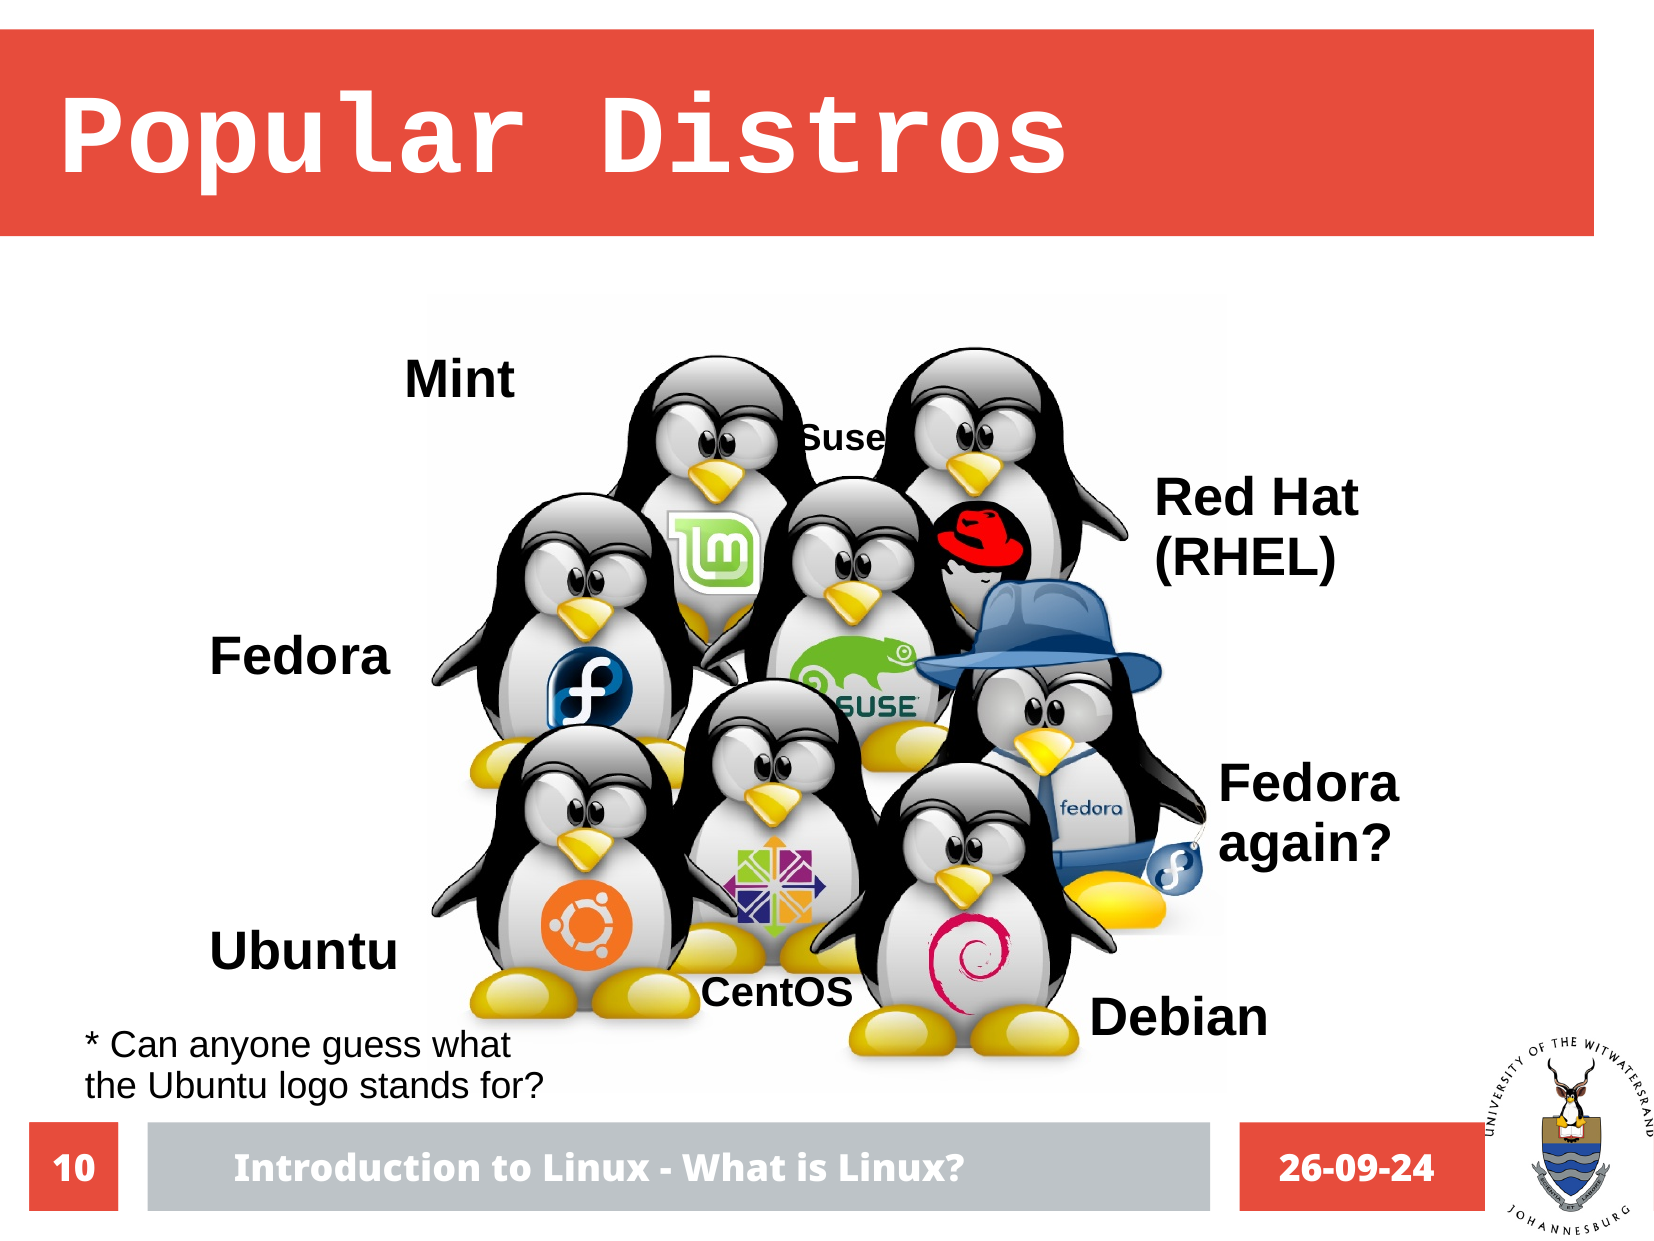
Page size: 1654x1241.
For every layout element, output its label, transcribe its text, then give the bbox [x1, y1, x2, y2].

text_box Suse [781, 408, 1087, 466]
text_box Fedora again? [1203, 744, 1509, 881]
text_box Debian [1074, 978, 1379, 1054]
text_box Red Hat (RHEL) [1139, 458, 1444, 595]
picture [1485, 1037, 1654, 1235]
text_box Mint [389, 340, 694, 417]
text_box Fedora [194, 618, 500, 694]
text_box CentOS [685, 961, 991, 1024]
text_box Ubuntu [194, 913, 500, 989]
text_box * Can anyone guess what the Ubuntu logo stands for? [70, 1015, 586, 1157]
title Popular Distros [58, 59, 1594, 207]
picture [427, 294, 1227, 1093]
